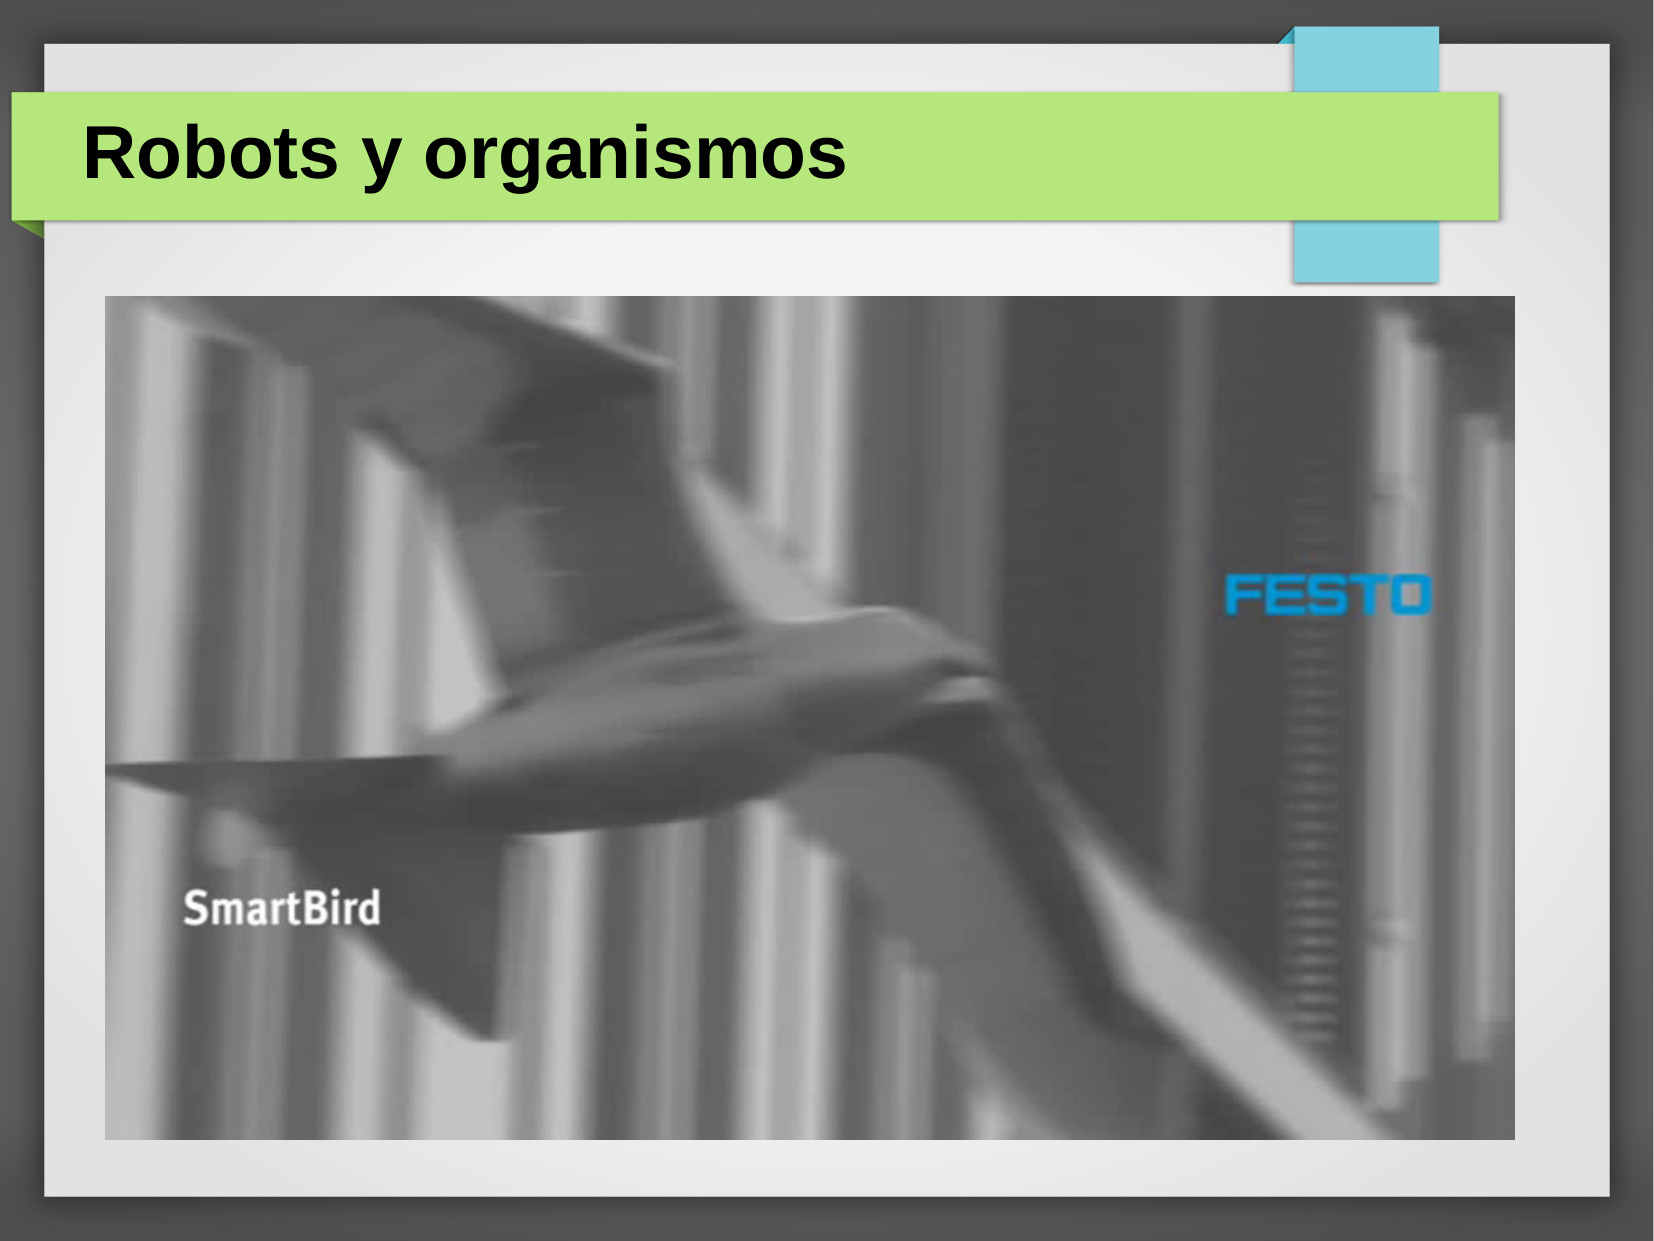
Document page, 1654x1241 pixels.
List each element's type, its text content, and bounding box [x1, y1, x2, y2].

title Robots y organismos [82, 94, 1263, 212]
picture [0, 0, 1654, 1241]
text_box [105, 295, 1516, 1141]
